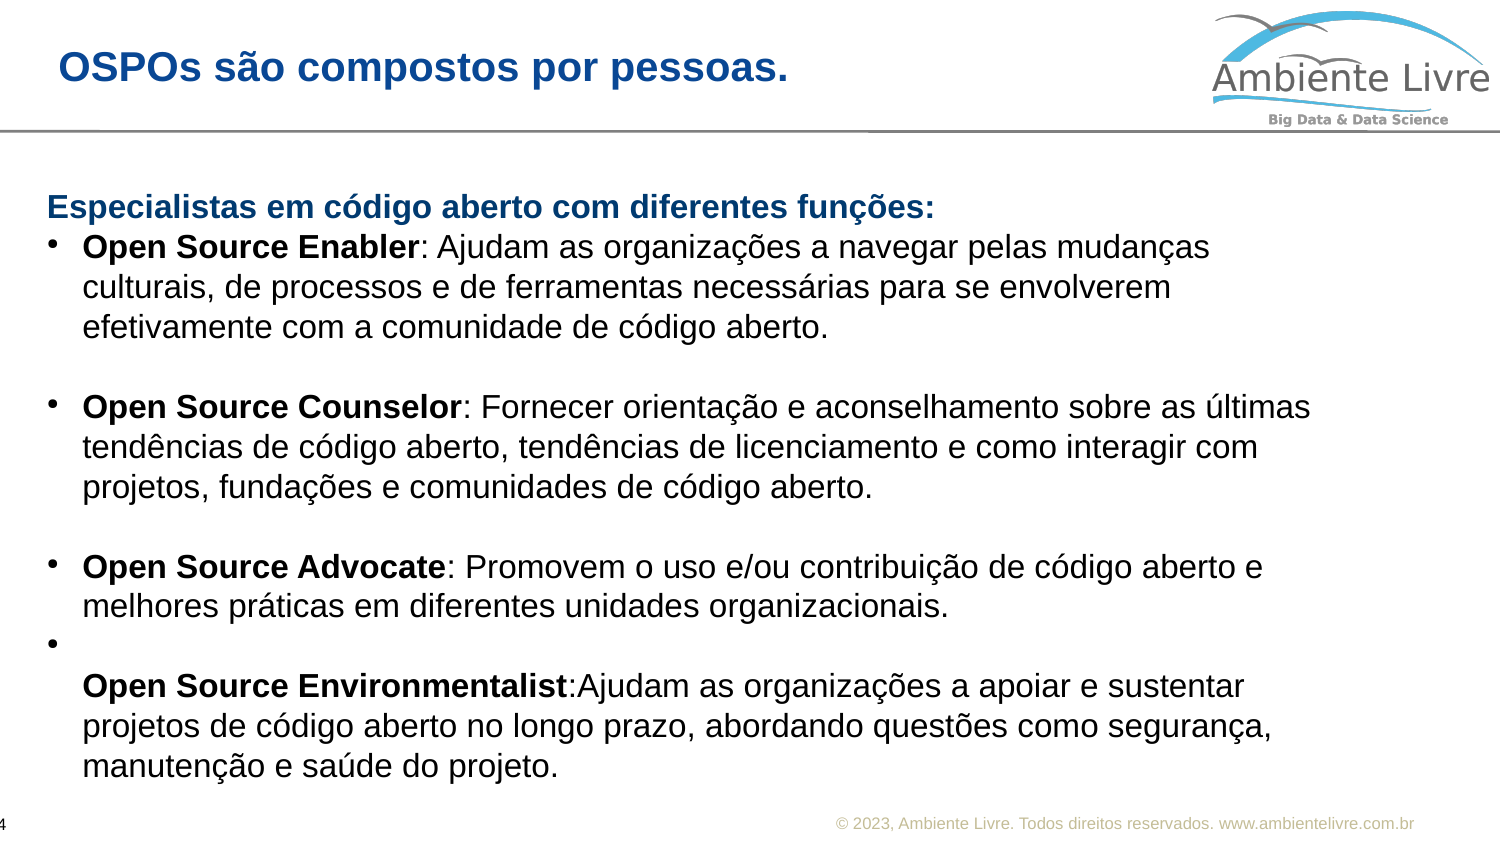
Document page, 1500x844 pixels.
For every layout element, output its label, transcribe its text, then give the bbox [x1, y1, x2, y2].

title OSPOs são compostos por pessoas. [43, 8, 1127, 129]
text_box Especialistas em código aberto com diferentes funções: Open Source Enabler: Ajudam as organizações a navegar pelas mudanças culturais, de processos e de ferramentas necessárias para se envolverem efetivamente com a comunidade de código aberto. Open Source Counselor: Fornecer orientação e aconselhamento sobre as últimas tendências de código aberto, tendências de licenciamento e como interagir com projetos, fundações e comunidades de código aberto. Open Source Advocate: Promovem o uso e/ou contribuição de código aberto e melhores práticas em diferentes unidades organizacionais. Open Source Environmentalist:Ajudam as organizações a apoiar e sustentar projetos de código aberto no longo prazo, abordando questões como segurança, manutenção e saúde do projeto. [32, 178, 1347, 832]
picture [1212, 11, 1489, 127]
